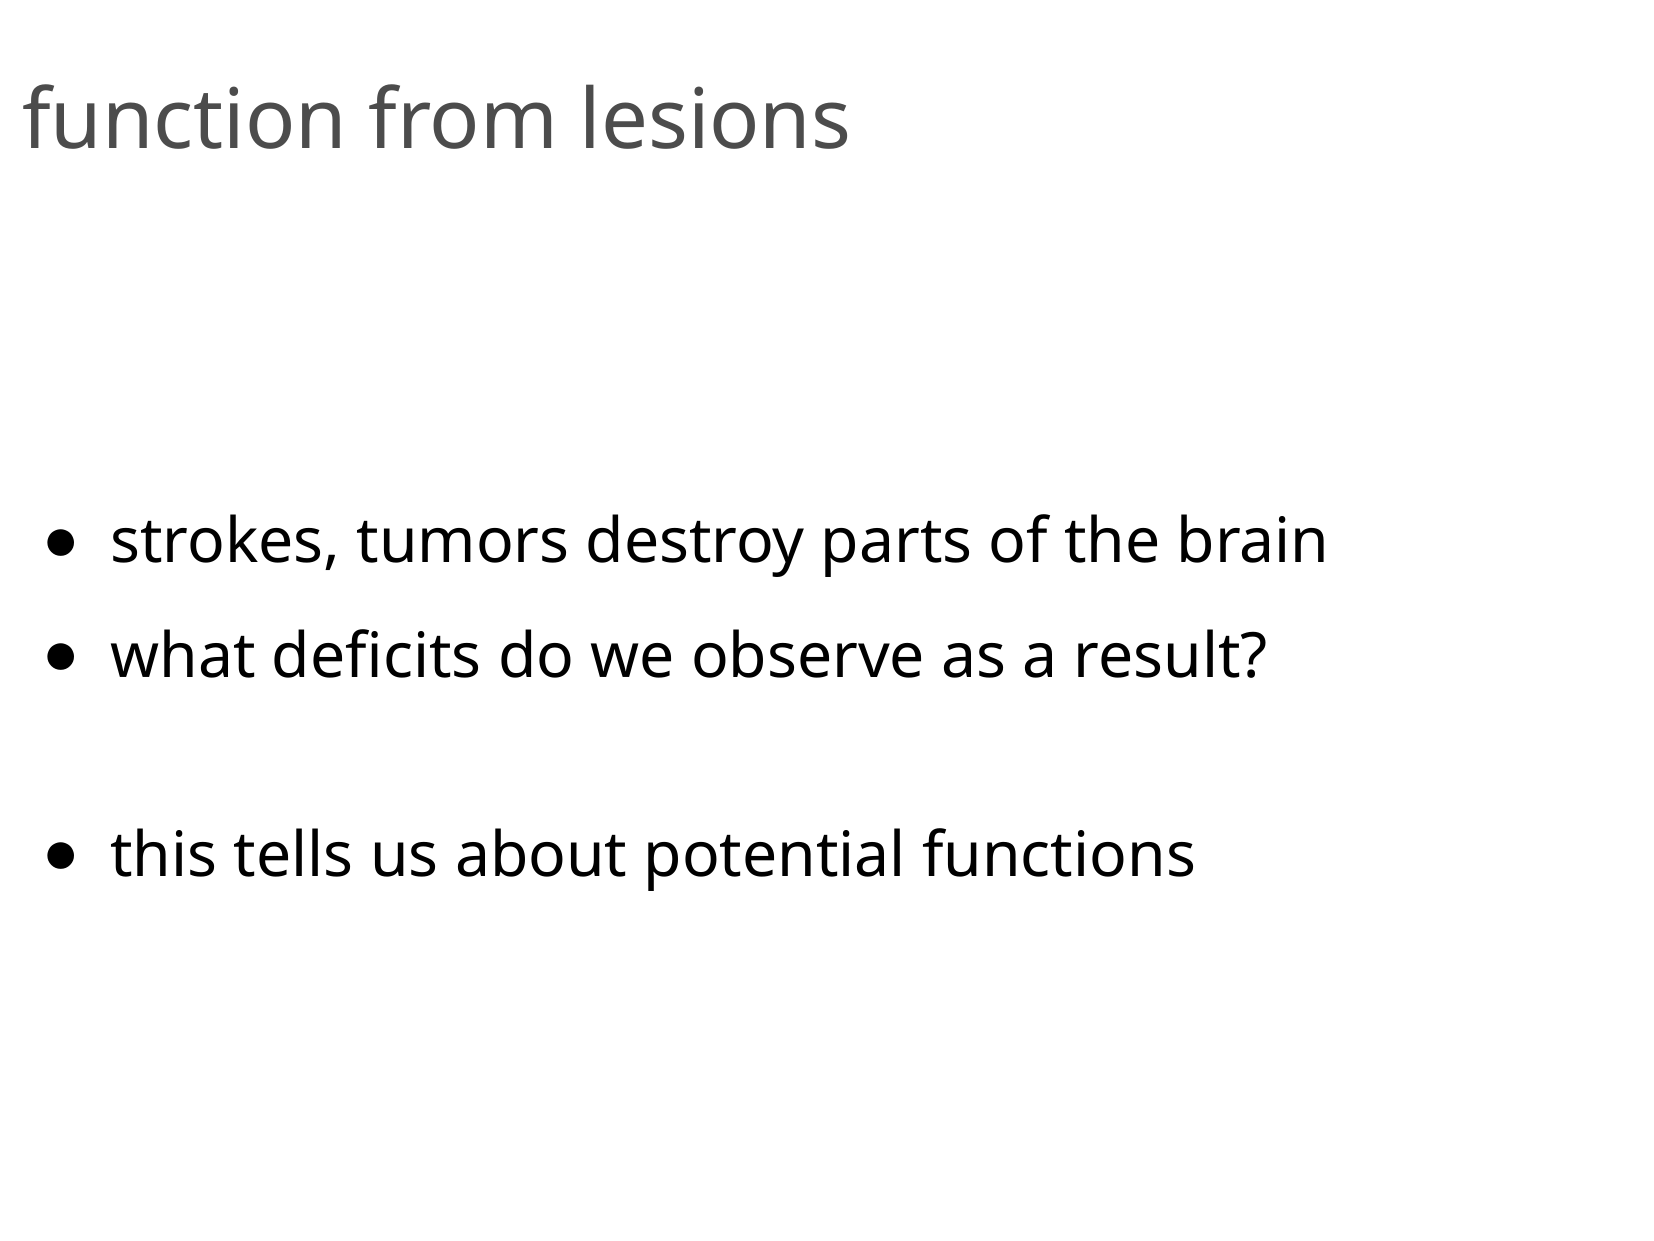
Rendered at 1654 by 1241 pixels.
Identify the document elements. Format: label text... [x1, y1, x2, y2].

list strokes, tumors destroy parts of the brain what deficits do we observe as a result? this tells us about potential functions [25, 226, 1654, 1166]
title function from lesions [22, 19, 1654, 213]
